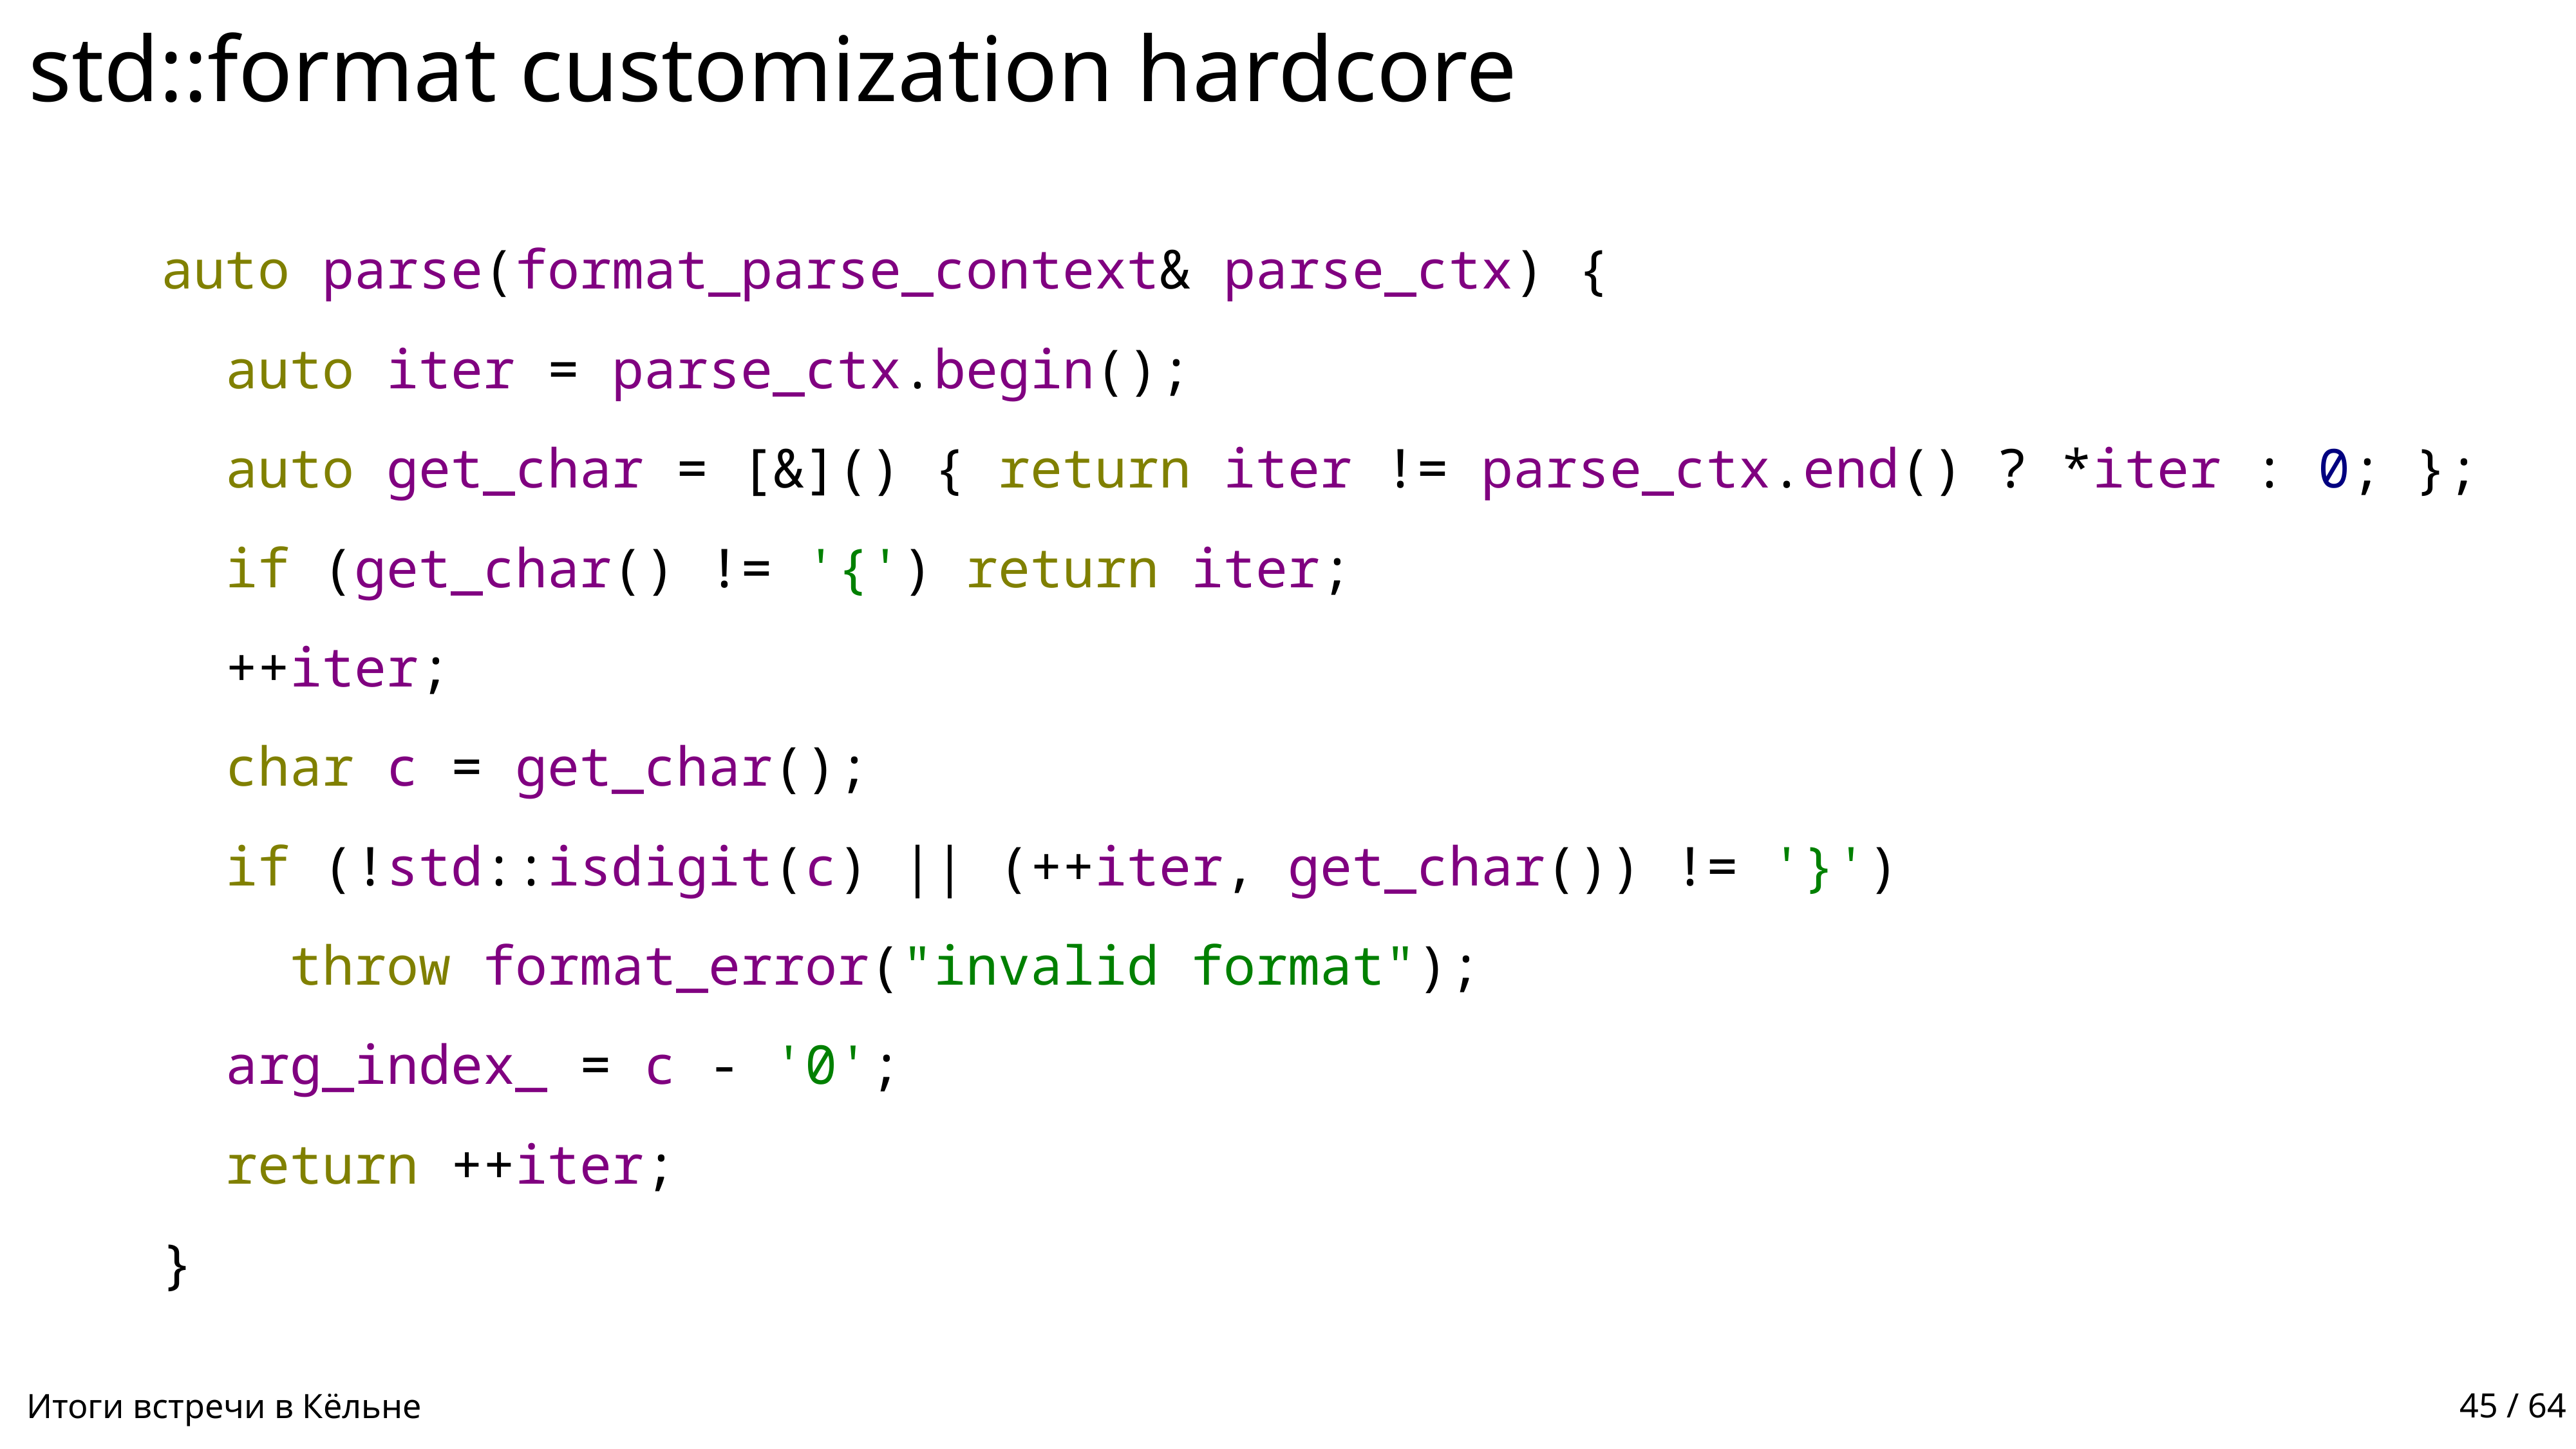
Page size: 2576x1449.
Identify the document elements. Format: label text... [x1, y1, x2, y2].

list Итоги встречи в Кёльне [17, 1376, 1114, 1431]
list <number> / 64 [1479, 1376, 2576, 1431]
list auto parse(format_parse_context& parse_ctx) { auto iter = parse_ctx.begin(); auto get_char = [&]() { return iter != parse_ctx.end() ? *iter : 0; }; if (get_char() != '{') return iter; ++iter; char c = get_char(); if (!std::isdigit(c) || (++iter, get_char()) != '}') throw format_error("invalid format"); arg_index_ = c - '0'; return ++iter; } [87, 214, 2550, 1382]
title std::format customization hardcore [19, 19, 2550, 155]
